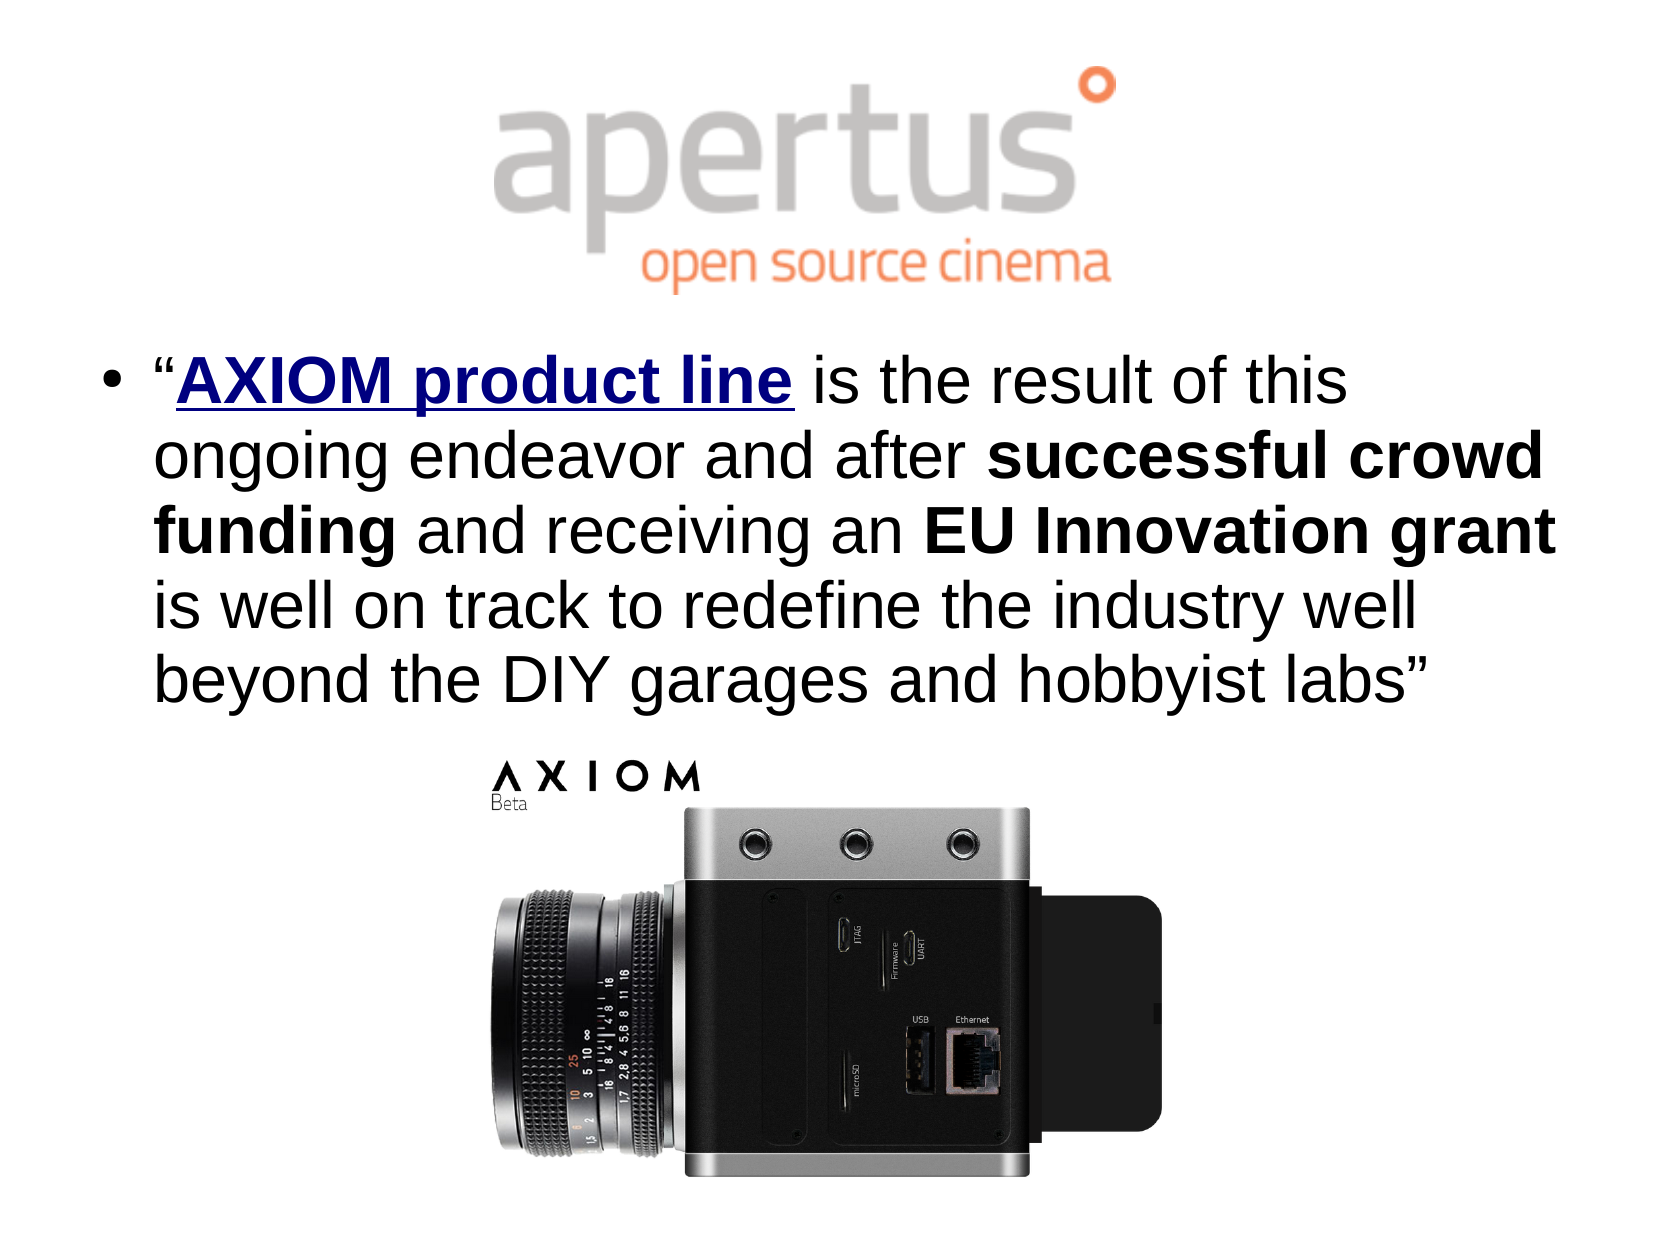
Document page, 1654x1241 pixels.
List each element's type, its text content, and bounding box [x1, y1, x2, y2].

list “AXIOM product line is the result of this ongoing endeavor and after successful crowd funding and receiving an EU Innovation grant is well on track to redefine the industry well beyond the DIY garages and hobbyist labs” [82, 343, 1571, 871]
picture [494, 66, 1116, 295]
picture [459, 744, 1192, 1198]
